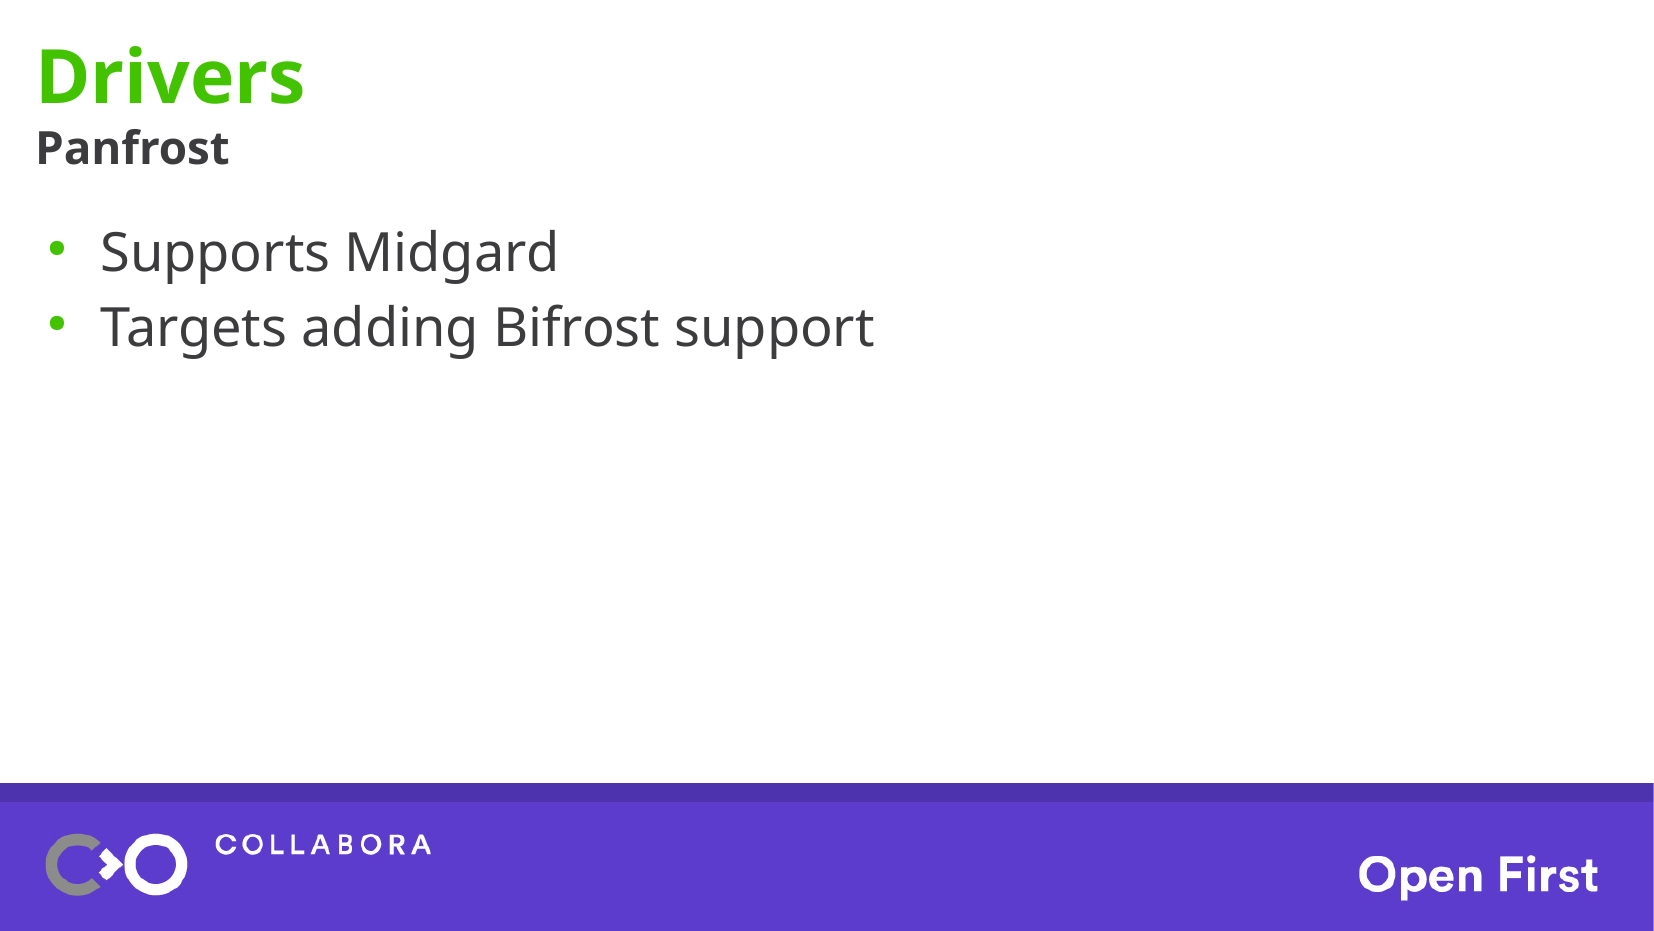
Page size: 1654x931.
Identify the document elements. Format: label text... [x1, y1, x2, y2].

picture [0, 0, 1654, 931]
title Drivers Panfrost [35, 28, 1608, 193]
list Supports Midgard Targets adding Bifrost support [29, 207, 1602, 851]
